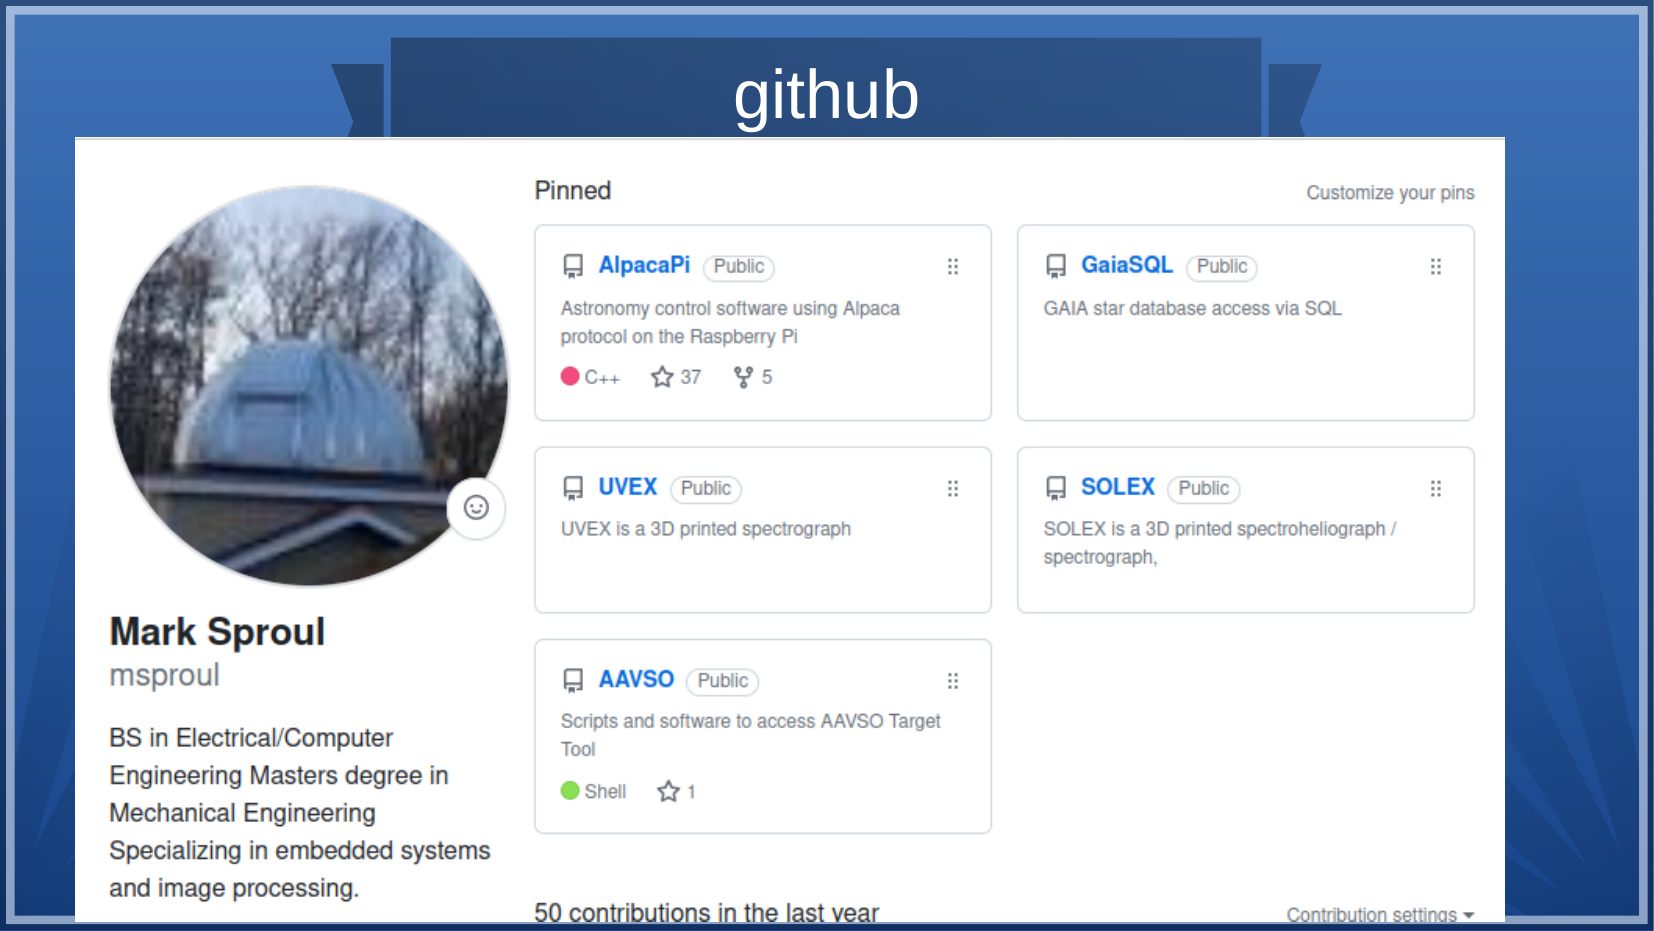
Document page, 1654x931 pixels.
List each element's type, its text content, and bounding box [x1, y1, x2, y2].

title github [389, 35, 1264, 137]
picture [75, 137, 1505, 922]
